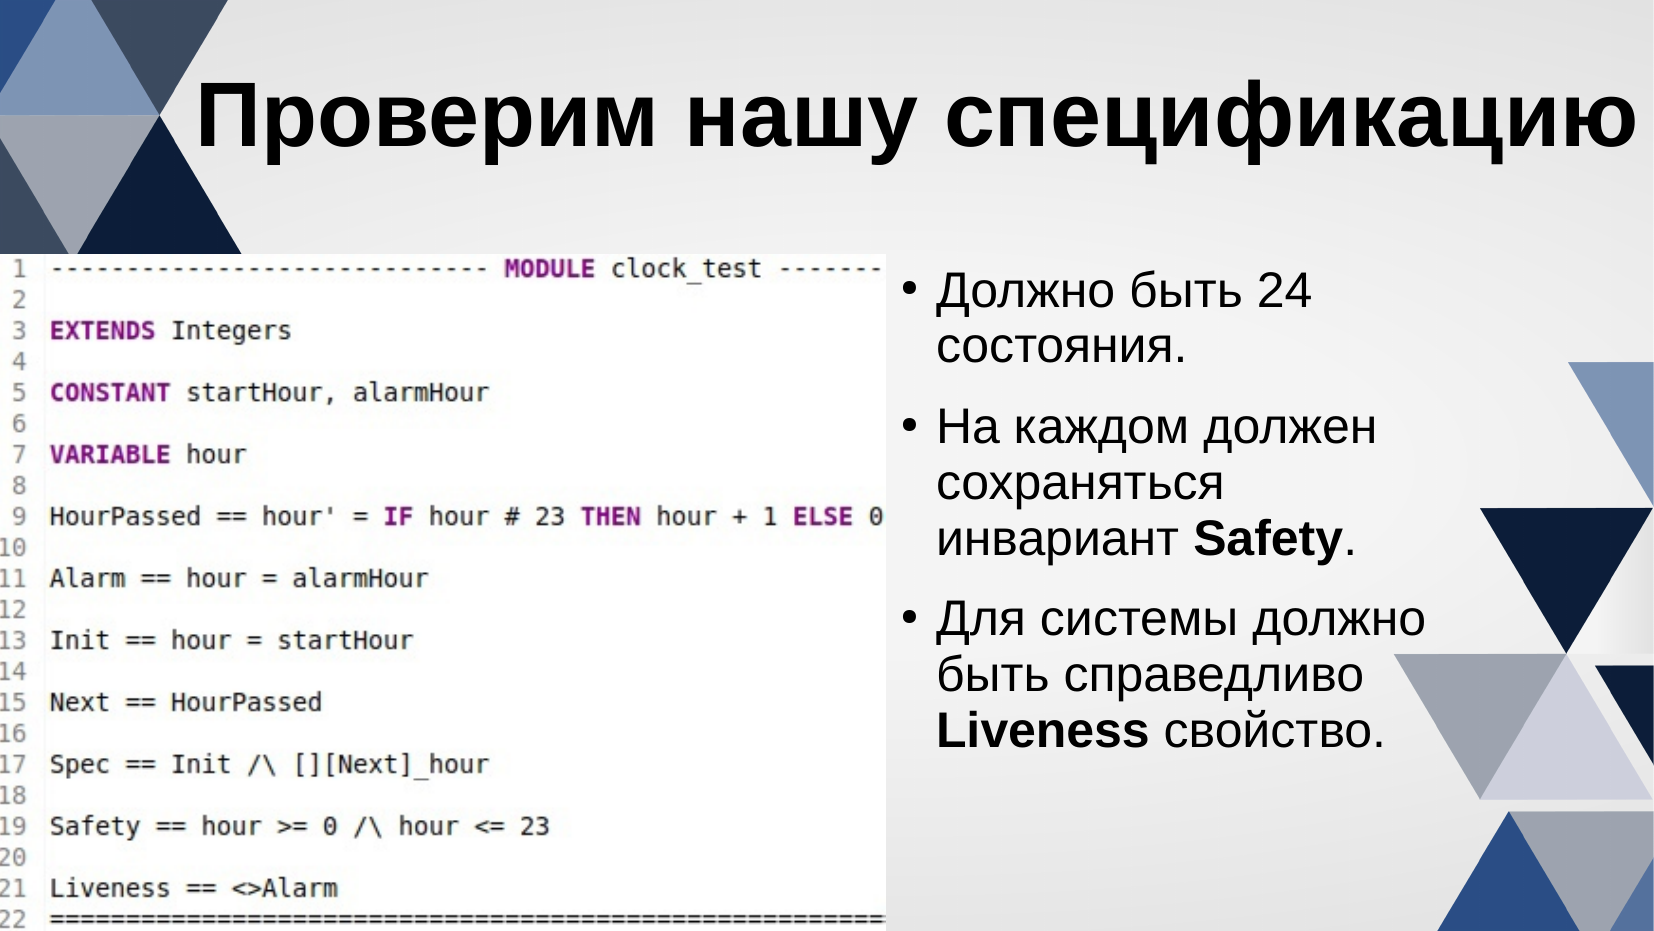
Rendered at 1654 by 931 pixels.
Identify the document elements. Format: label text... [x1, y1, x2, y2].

text_box Должно быть 24 состояния. На каждом должен сохраняться инвариант Safety. Для системы должно быть справедливо Liveness свойство. [885, 254, 1473, 931]
title Проверим нашу спецификацию [174, 37, 1654, 193]
picture [0, 0, 1654, 931]
